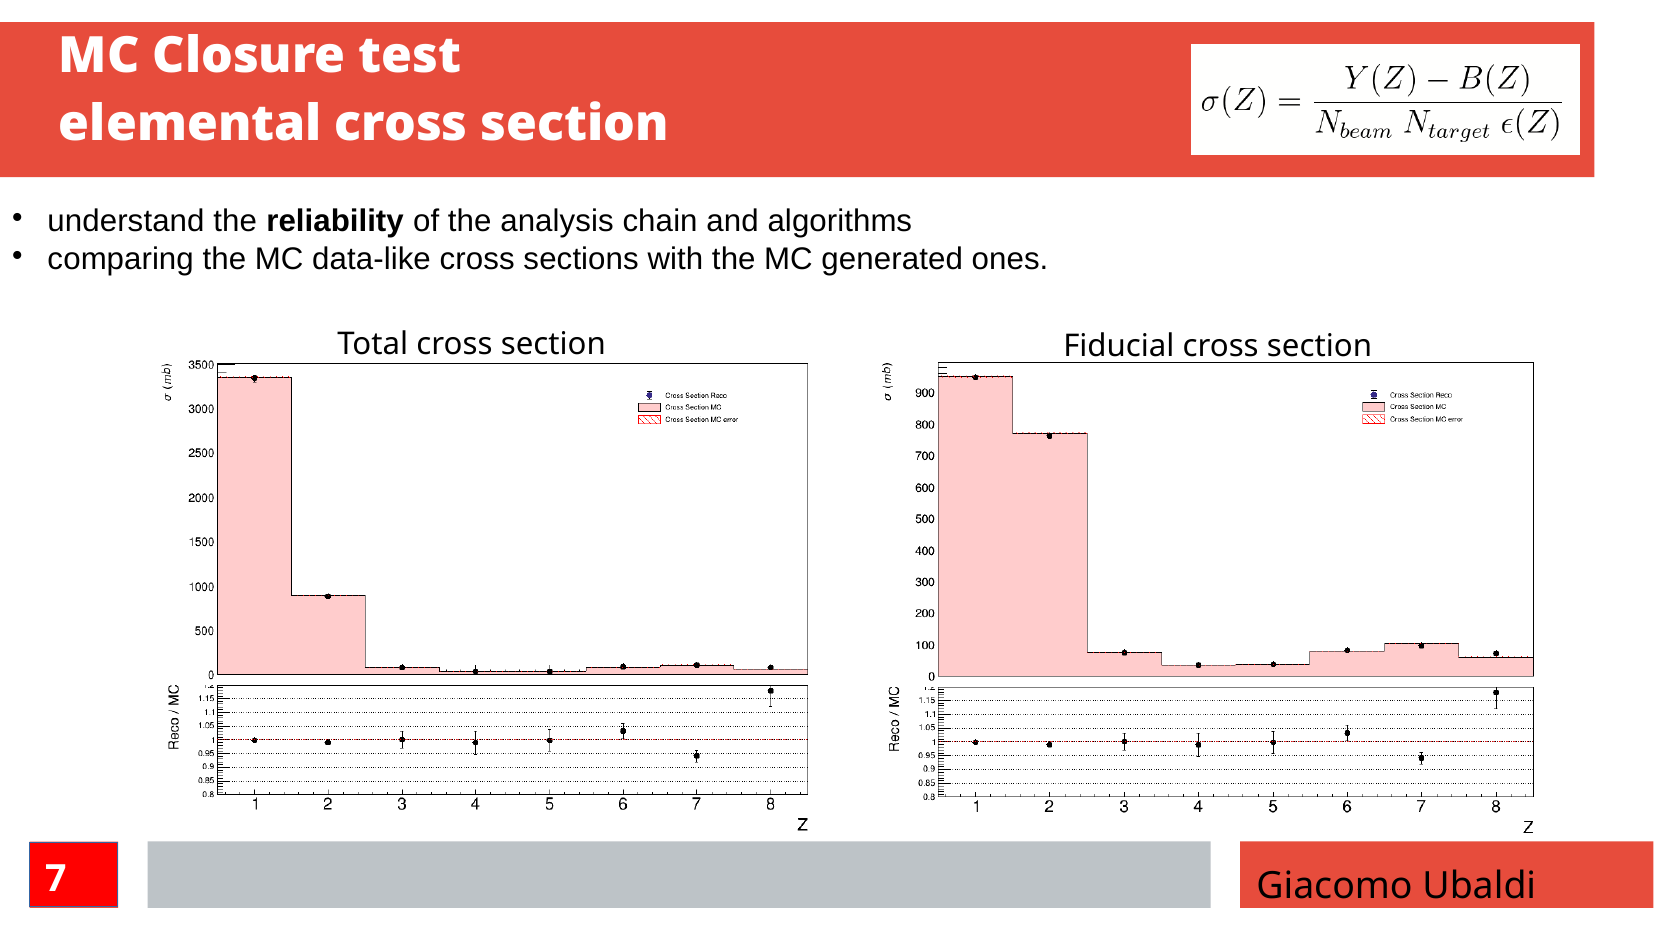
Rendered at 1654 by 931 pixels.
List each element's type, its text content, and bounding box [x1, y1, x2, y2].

picture [868, 344, 1568, 839]
text_box Total cross section [322, 314, 802, 402]
title MC Closure test elemental cross section [59, 44, 1595, 156]
picture [1201, 64, 1562, 142]
text_box Giacomo Ubaldi [1241, 850, 1568, 910]
text_box 7 [30, 844, 86, 903]
text_box Fiducial cross section [1048, 315, 1528, 404]
text_box [1191, 44, 1580, 155]
text_box understand the reliability of the analysis chain and algorithms comparing the MC data-like cross sections with the MC generated ones. [0, 193, 1539, 334]
text_box [29, 842, 118, 907]
picture [148, 345, 842, 841]
